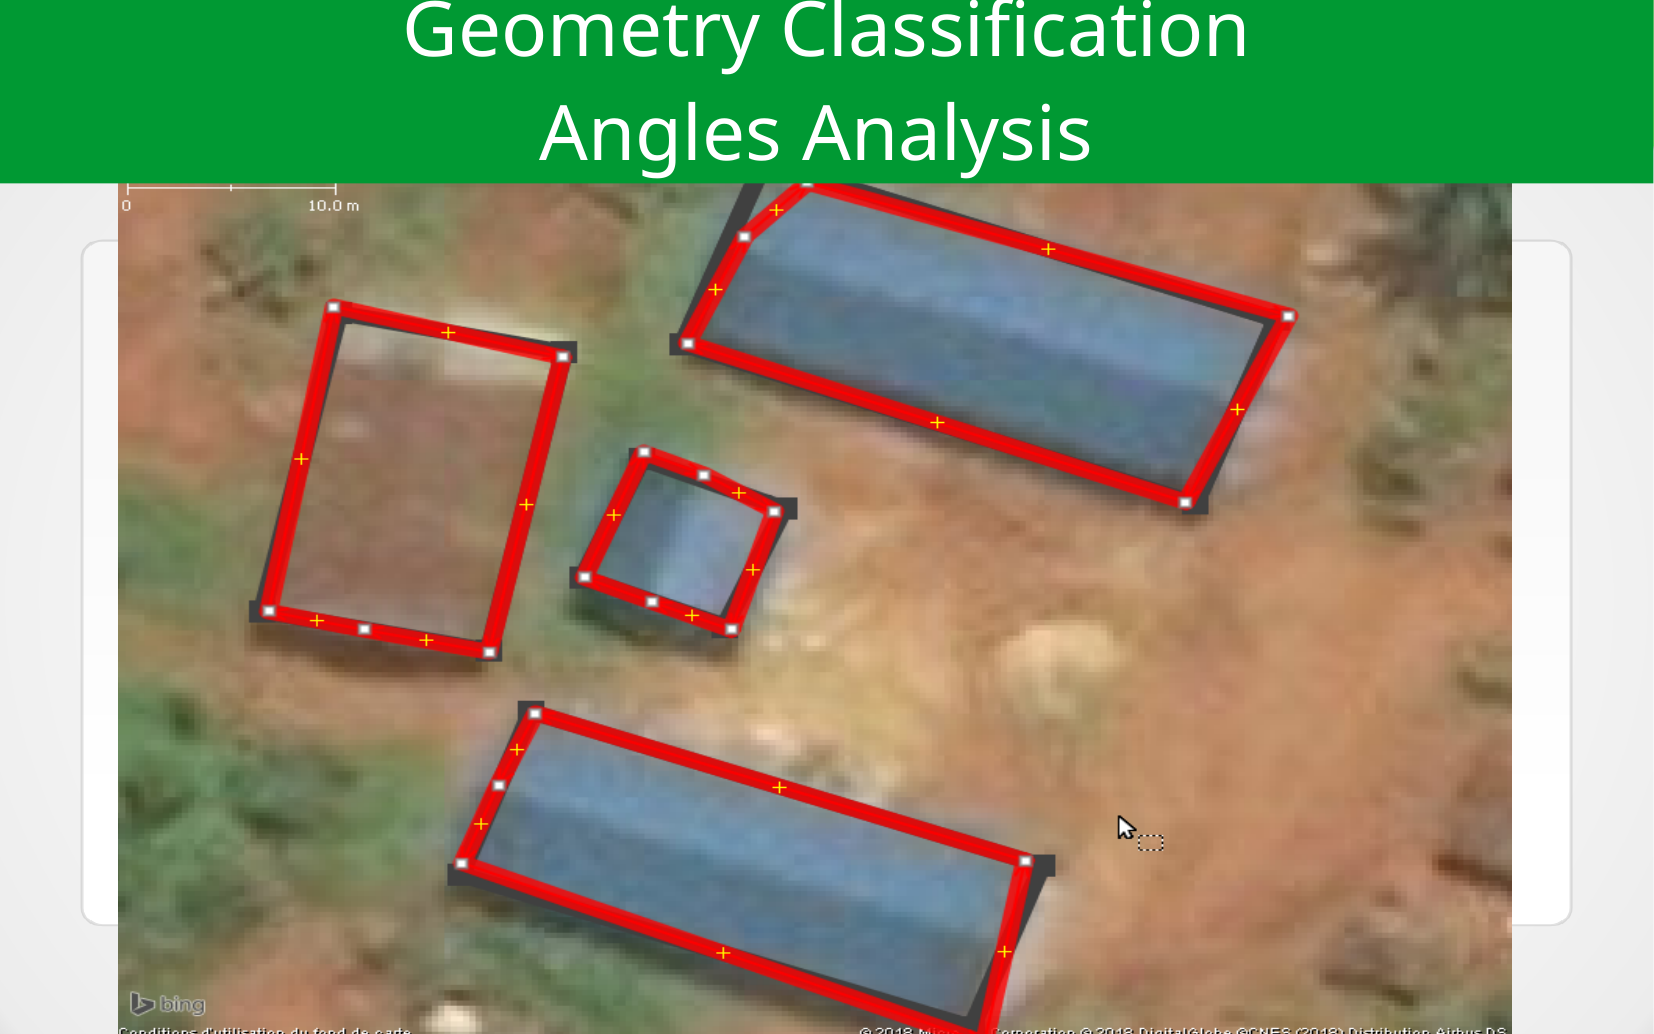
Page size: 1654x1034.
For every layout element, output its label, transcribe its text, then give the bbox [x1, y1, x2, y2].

title Geometry Classification Angles Analysis [0, 0, 1654, 169]
picture [0, 184, 1654, 1034]
